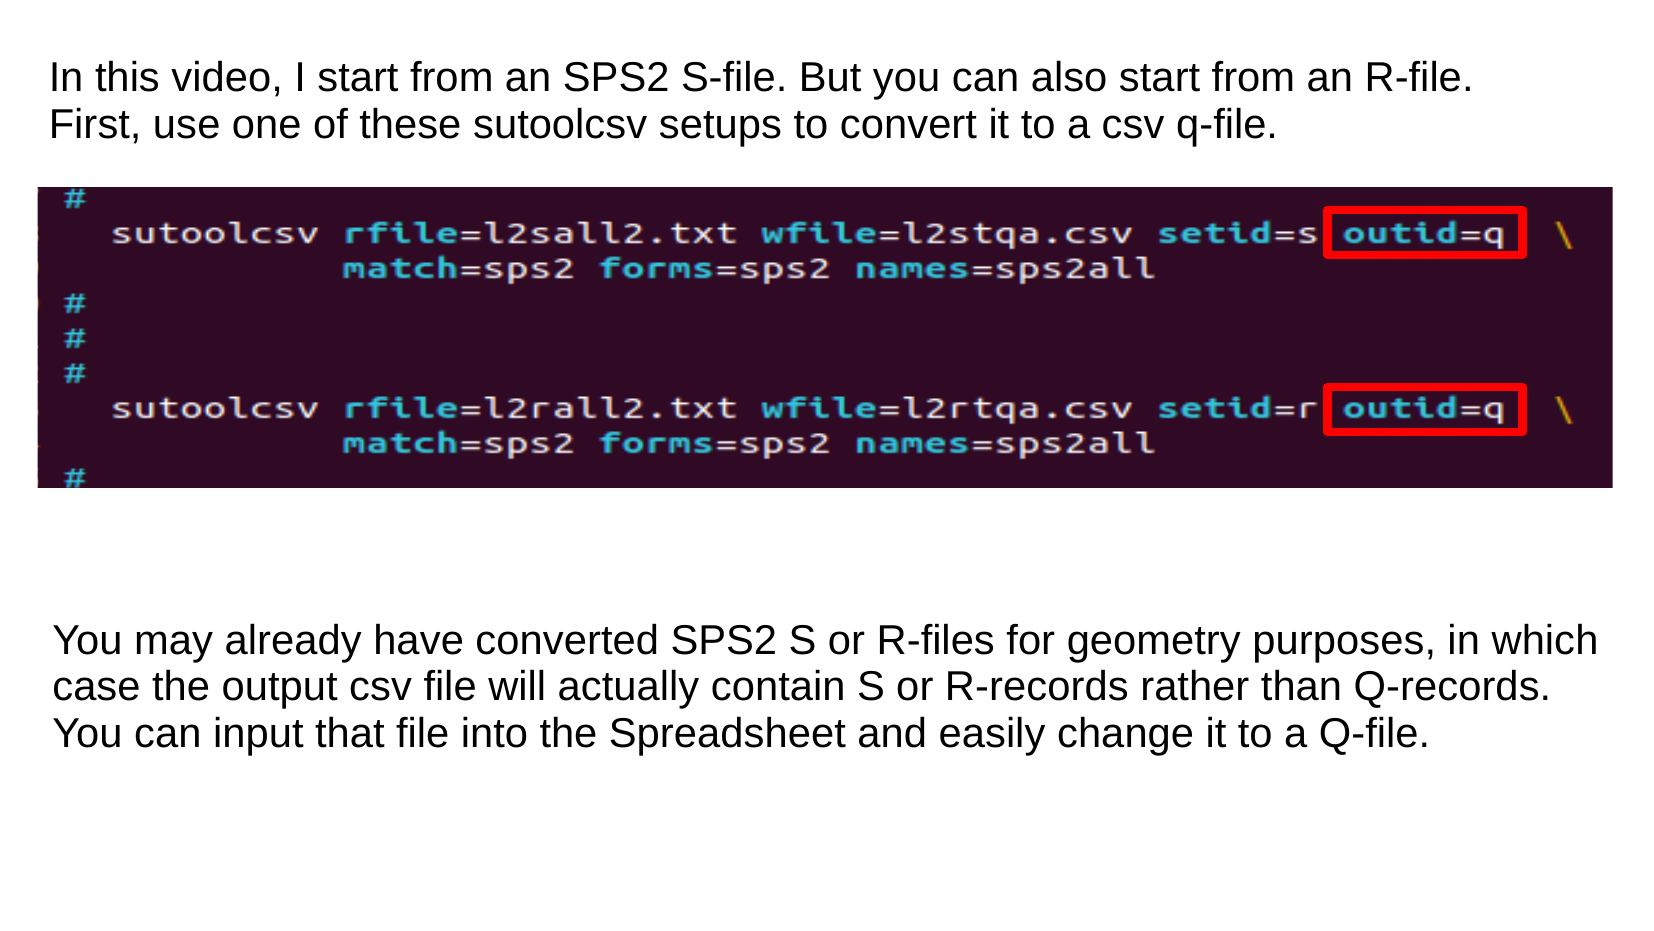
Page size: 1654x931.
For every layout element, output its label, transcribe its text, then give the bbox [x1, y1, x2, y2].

picture [37, 248, 1613, 488]
text_box In this video, I start from an SPS2 S-file. But you can also start from an R-file. First, use one of these sutoolcsv setups to convert it to a csv q-file. [33, 0, 1651, 248]
text_box You may already have converted SPS2 S or R-files for geometry purposes, in which case the output csv file will actually contain S or R-records rather than Q-records. You can input that file into the Spreadsheet and easily change it to a Q-file. [37, 562, 1654, 810]
text_box [1327, 210, 1523, 256]
text_box [1327, 386, 1523, 432]
